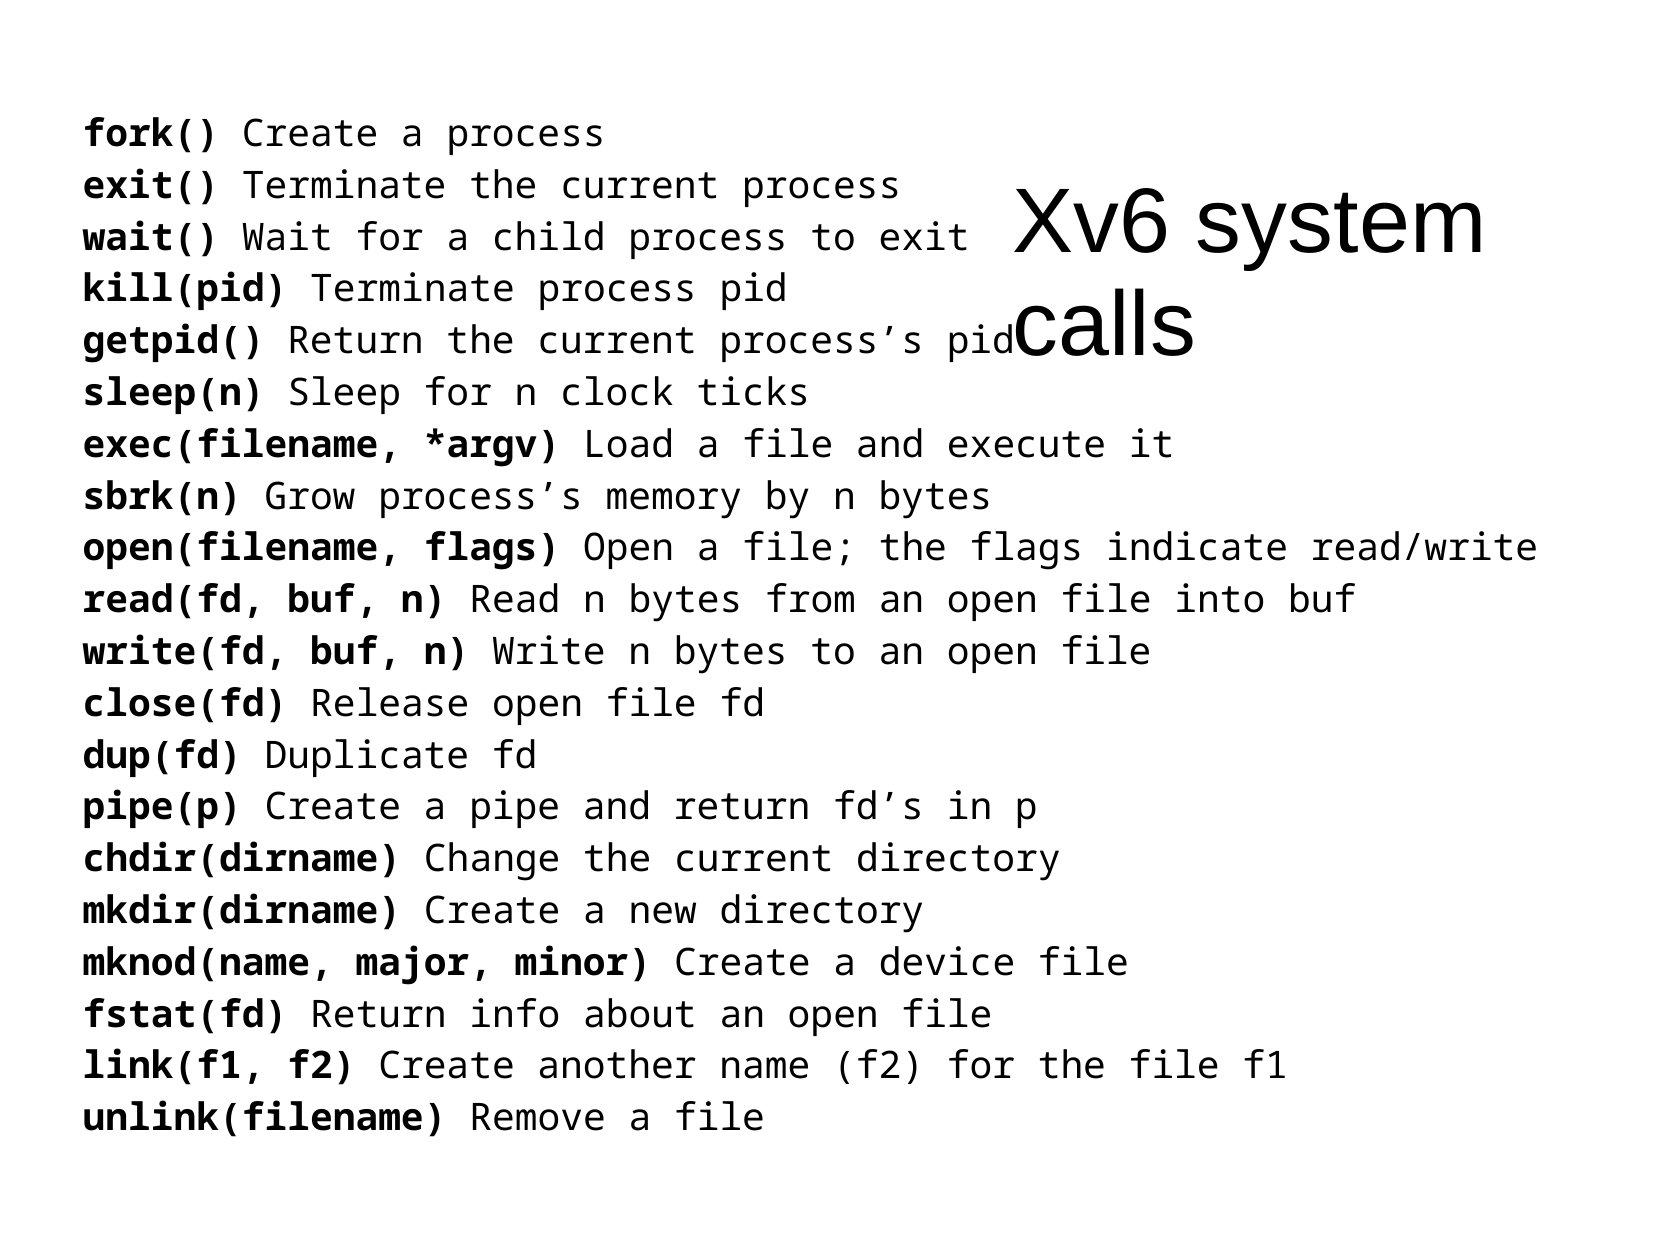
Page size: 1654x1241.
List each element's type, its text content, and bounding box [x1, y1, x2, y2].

list fork() Create a process exit() Terminate the current process wait() Wait for a child process to exit kill(pid) Terminate process pid getpid() Return the current process’s pid sleep(n) Sleep for n clock ticks exec(filename, *argv) Load a file and execute it sbrk(n) Grow process’s memory by n bytes open(filename, flags) Open a file; the flags indicate read/write read(fd, buf, n) Read n bytes from an open file into buf write(fd, buf, n) Write n bytes to an open file close(fd) Release open file fd dup(fd) Duplicate fd pipe(p) Create a pipe and return fd’s in p chdir(dirname) Change the current directory mkdir(dirname) Create a new directory mknod(name, major, minor) Create a device file fstat(fd) Return info about an open file link(f1, f2) Create another name (f2) for the file f1 unlink(filename) Remove a file [82, 37, 1571, 1163]
